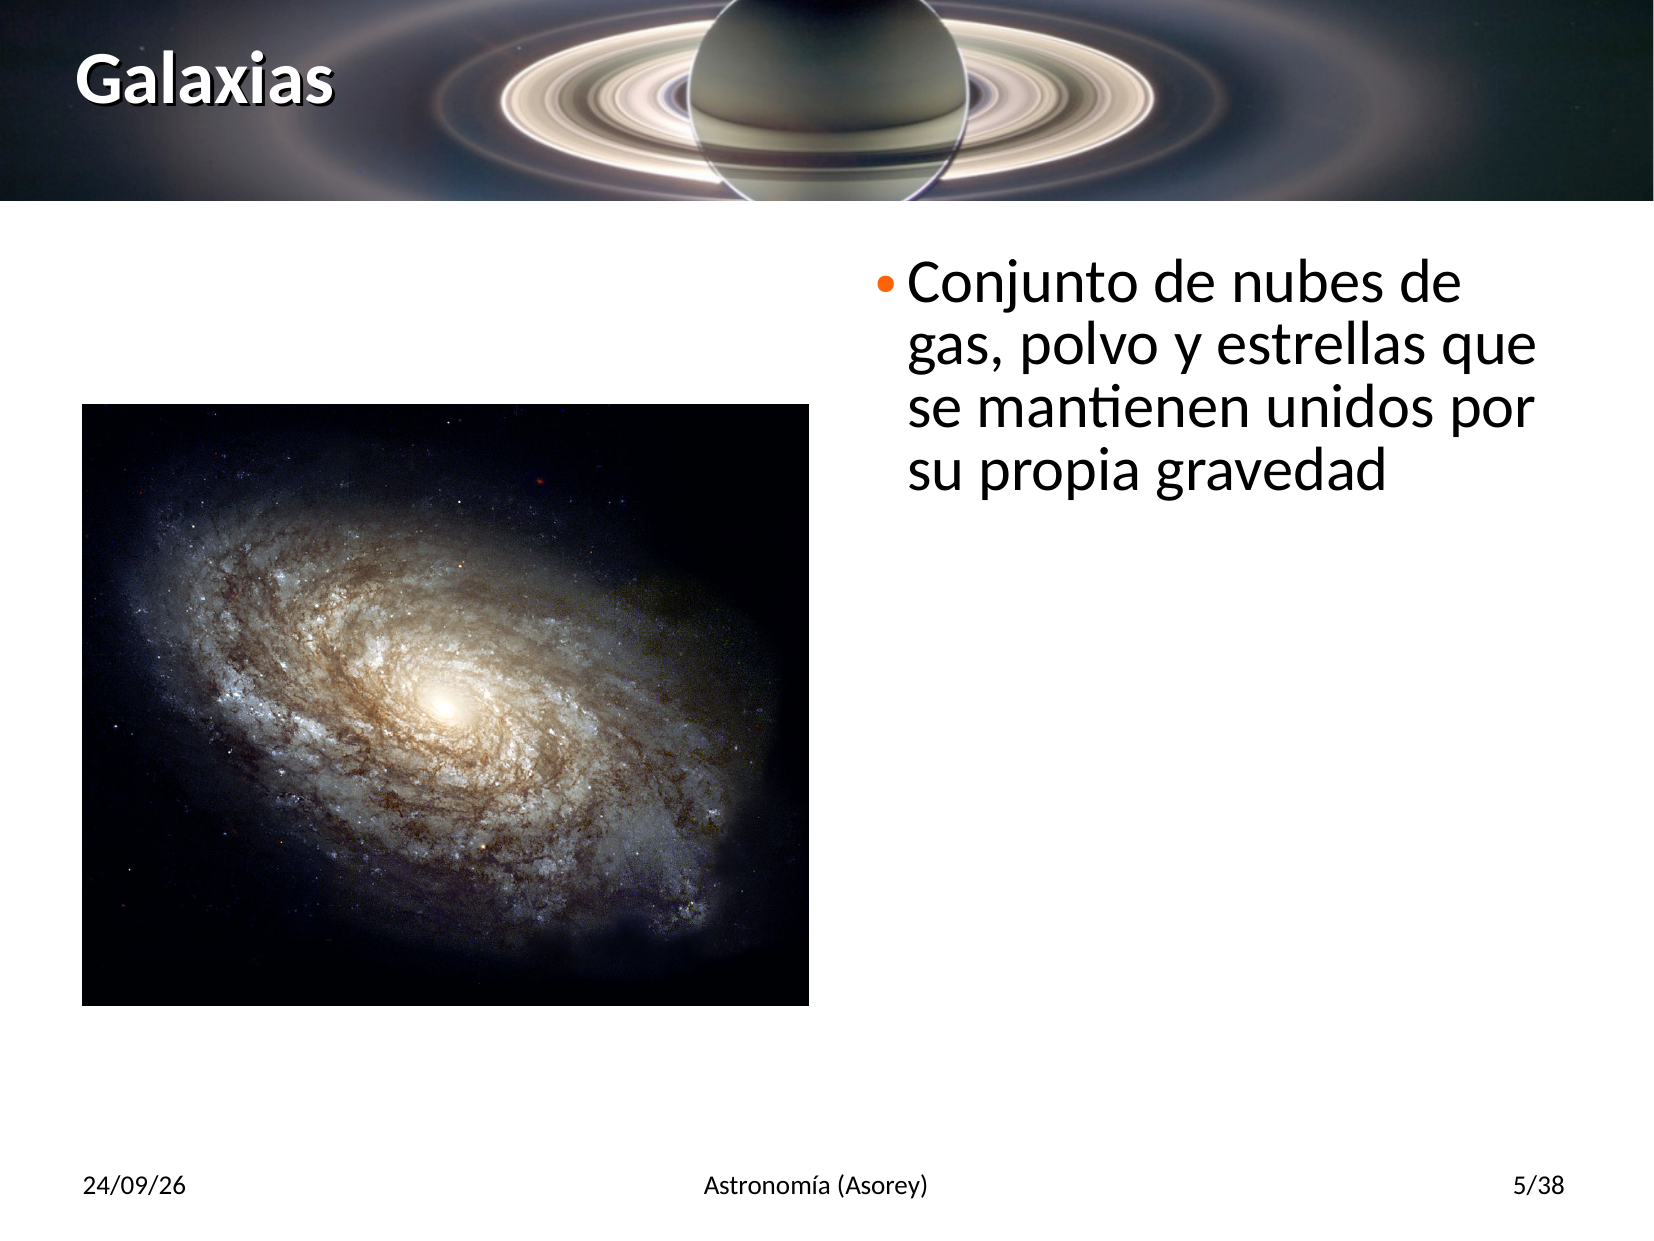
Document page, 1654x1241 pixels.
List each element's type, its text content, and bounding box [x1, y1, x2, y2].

picture [82, 404, 809, 1006]
list Conjunto de nubes de gas, polvo y estrellas que se mantienen unidos por su propia gravedad [845, 255, 1572, 1156]
title Galaxias [75, 19, 1564, 151]
picture [0, 0, 1654, 201]
